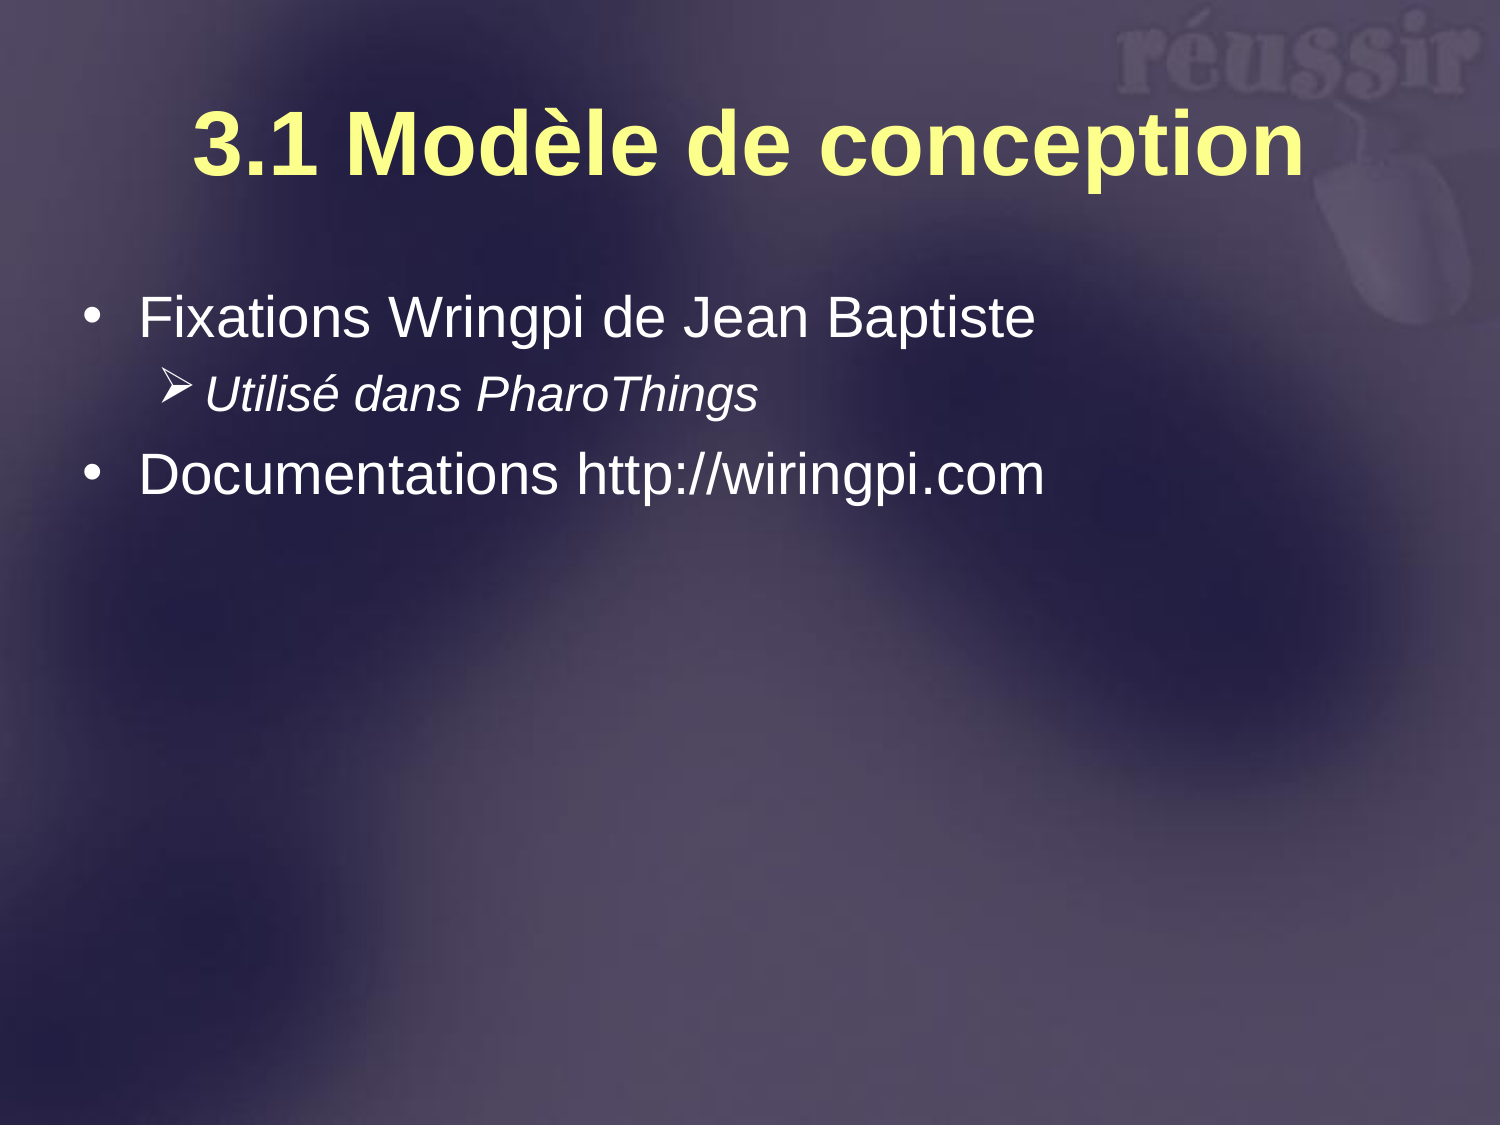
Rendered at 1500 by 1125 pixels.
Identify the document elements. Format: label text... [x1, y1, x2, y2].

list Fixations Wringpi de Jean Baptiste Utilisé dans PharoThings Documentations http://wiringpi.com [67, 271, 1418, 974]
title 3.1 Modèle de conception [75, 45, 1426, 233]
picture [0, 0, 1500, 1125]
